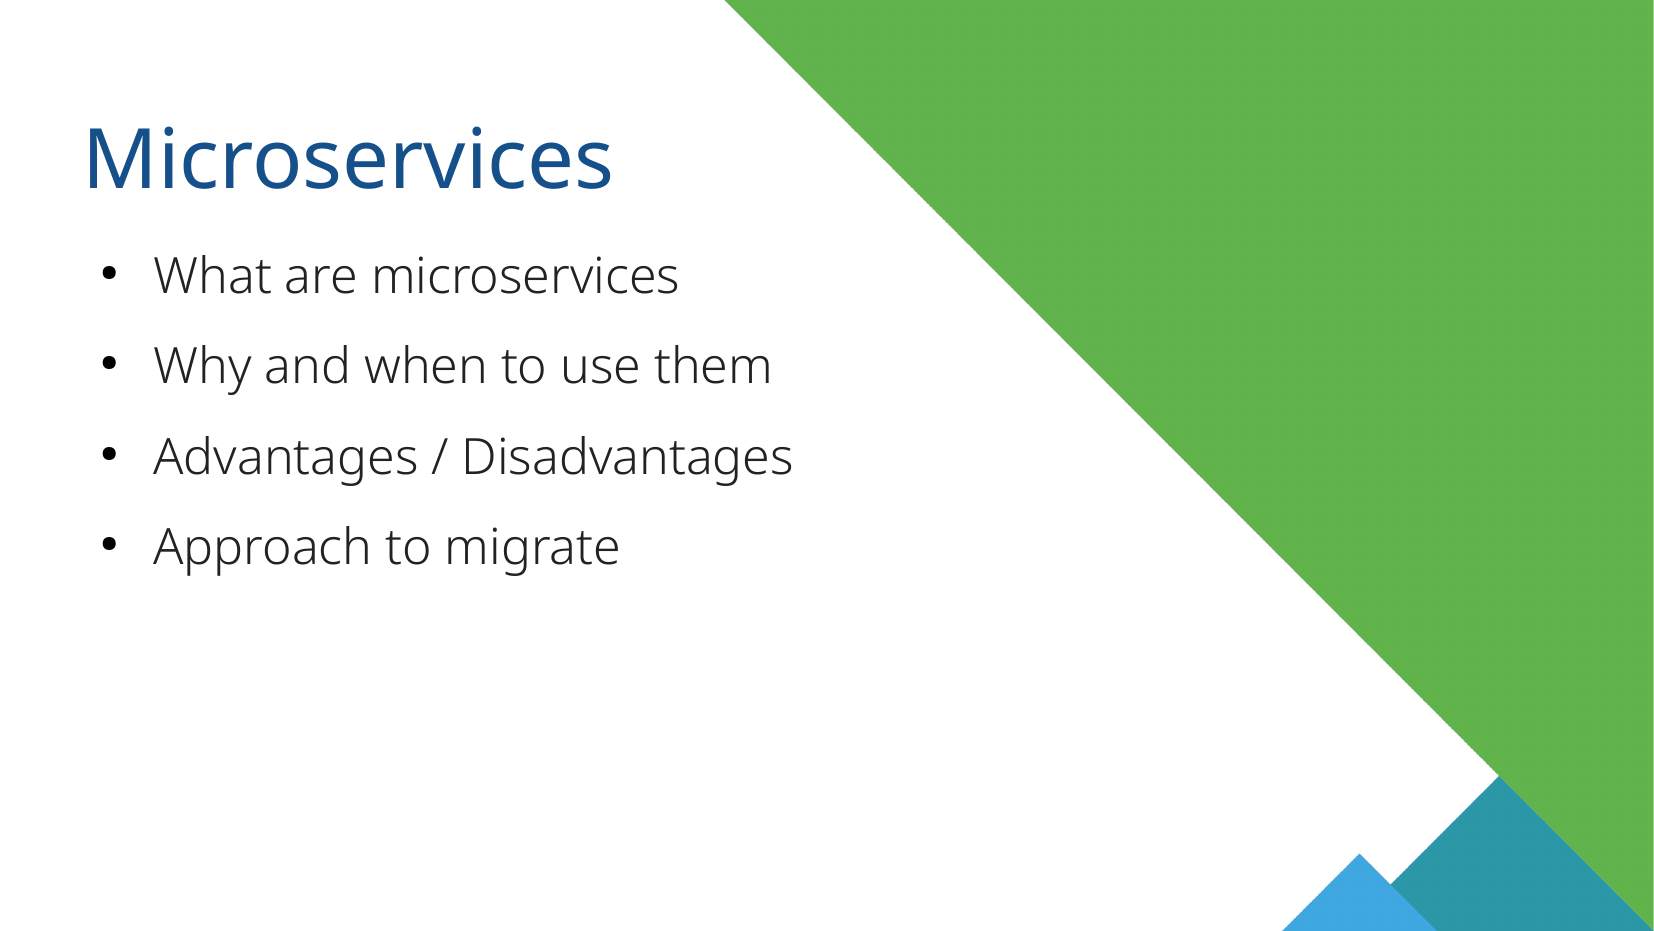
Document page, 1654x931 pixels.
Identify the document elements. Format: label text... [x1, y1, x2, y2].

list What are microservices Why and when to use them Advantages / Disadvantages Approach to migrate [82, 240, 1571, 846]
picture [0, 0, 1654, 931]
title Microservices [82, 87, 1571, 226]
